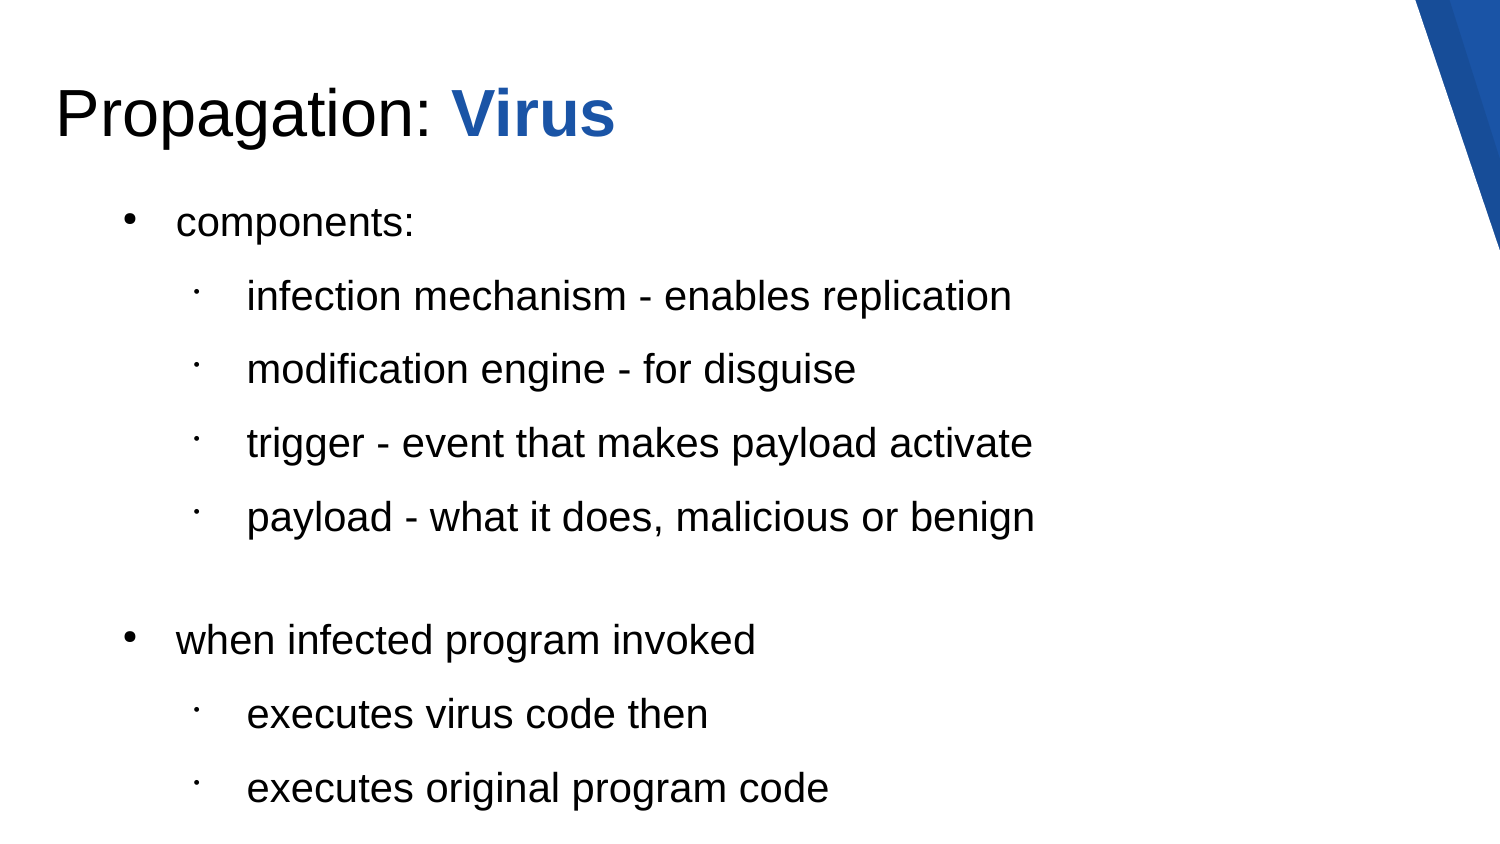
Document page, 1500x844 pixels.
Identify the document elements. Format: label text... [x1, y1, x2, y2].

title Propagation: Virus [40, 97, 1231, 166]
list components: infection mechanism - enables replication modification engine - for disguise trigger - event that makes payload activate payload - what it does, malicious or benign when infected program invoked executes virus code then executes original program code [90, 180, 1456, 755]
